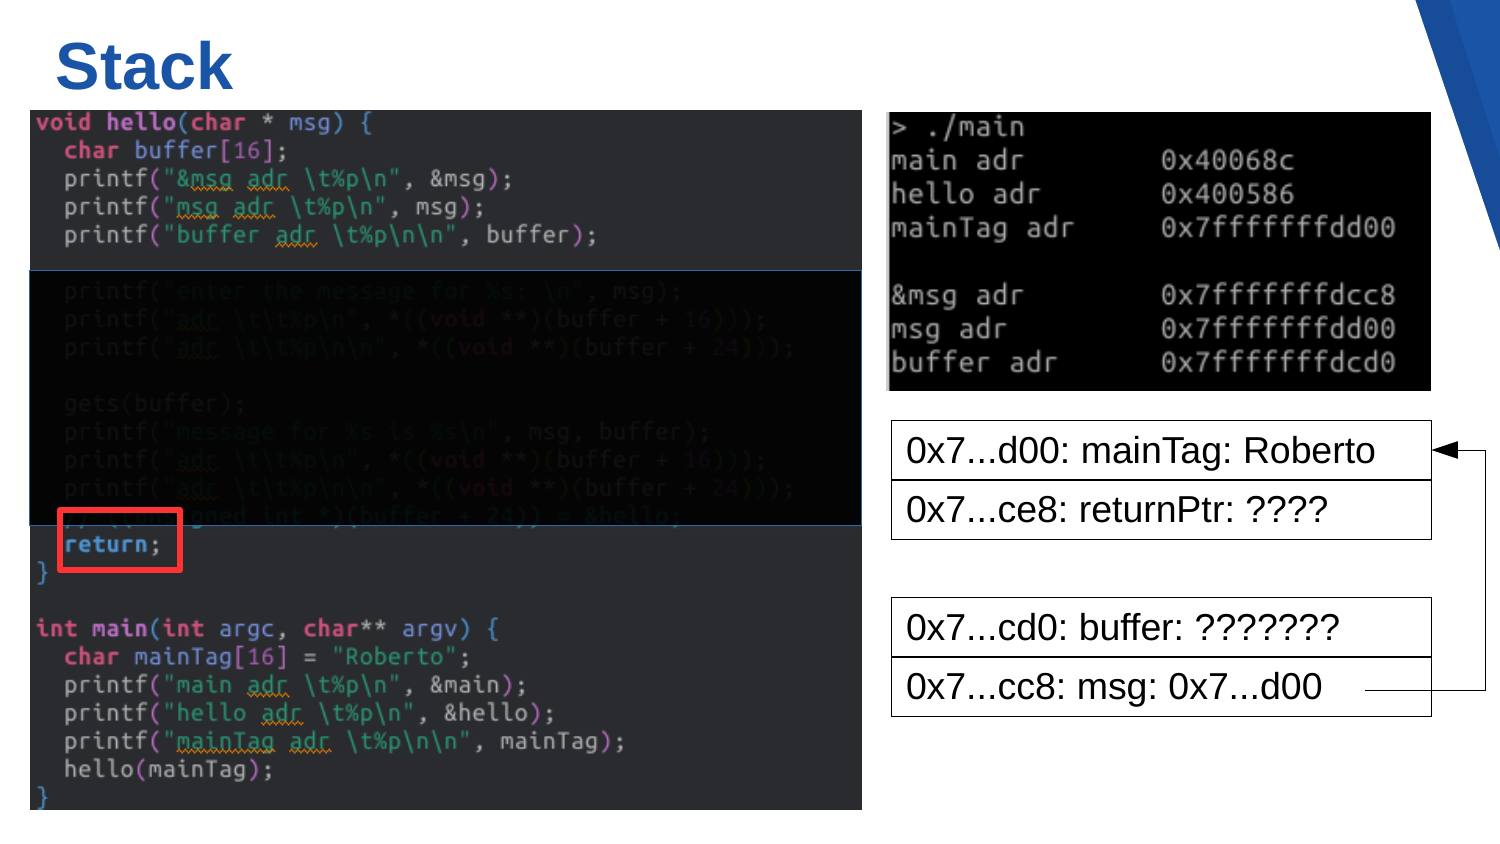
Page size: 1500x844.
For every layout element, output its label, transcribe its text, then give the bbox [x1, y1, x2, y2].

picture [63, 526, 177, 567]
text_box 0x7...d00: mainTag: Roberto [891, 420, 1432, 479]
text_box [29, 270, 862, 526]
picture [30, 526, 862, 811]
picture [886, 112, 1431, 392]
text_box [63, 513, 177, 526]
text_box 0x7...cd0: buffer: ??????? [891, 597, 1432, 656]
title Stack [40, 50, 1306, 118]
picture [30, 110, 862, 270]
text_box 0x7...cc8: msg: 0x7...d00 [891, 656, 1432, 717]
text_box 0x7...ce8: returnPtr: ???? [891, 479, 1432, 540]
